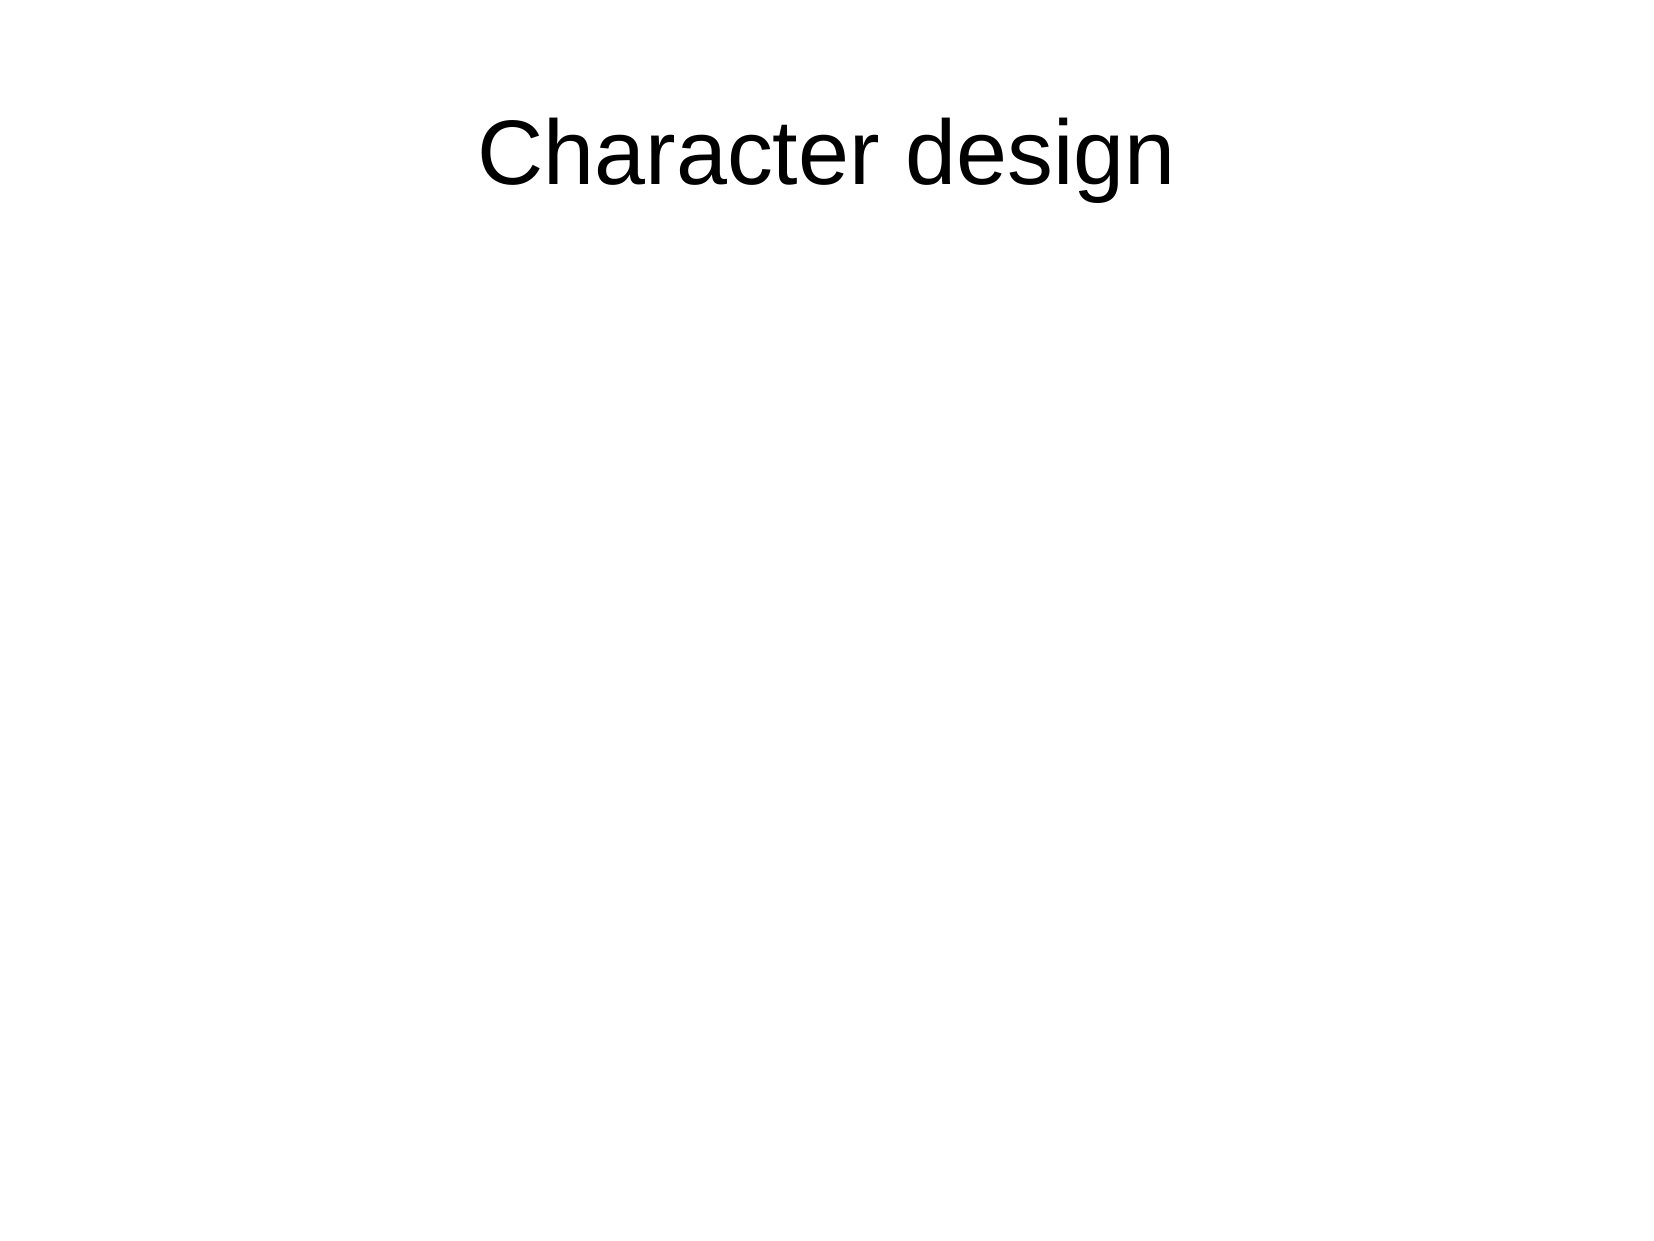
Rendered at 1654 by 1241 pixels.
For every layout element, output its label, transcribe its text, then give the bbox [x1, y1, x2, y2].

title Character design [82, 49, 1571, 257]
